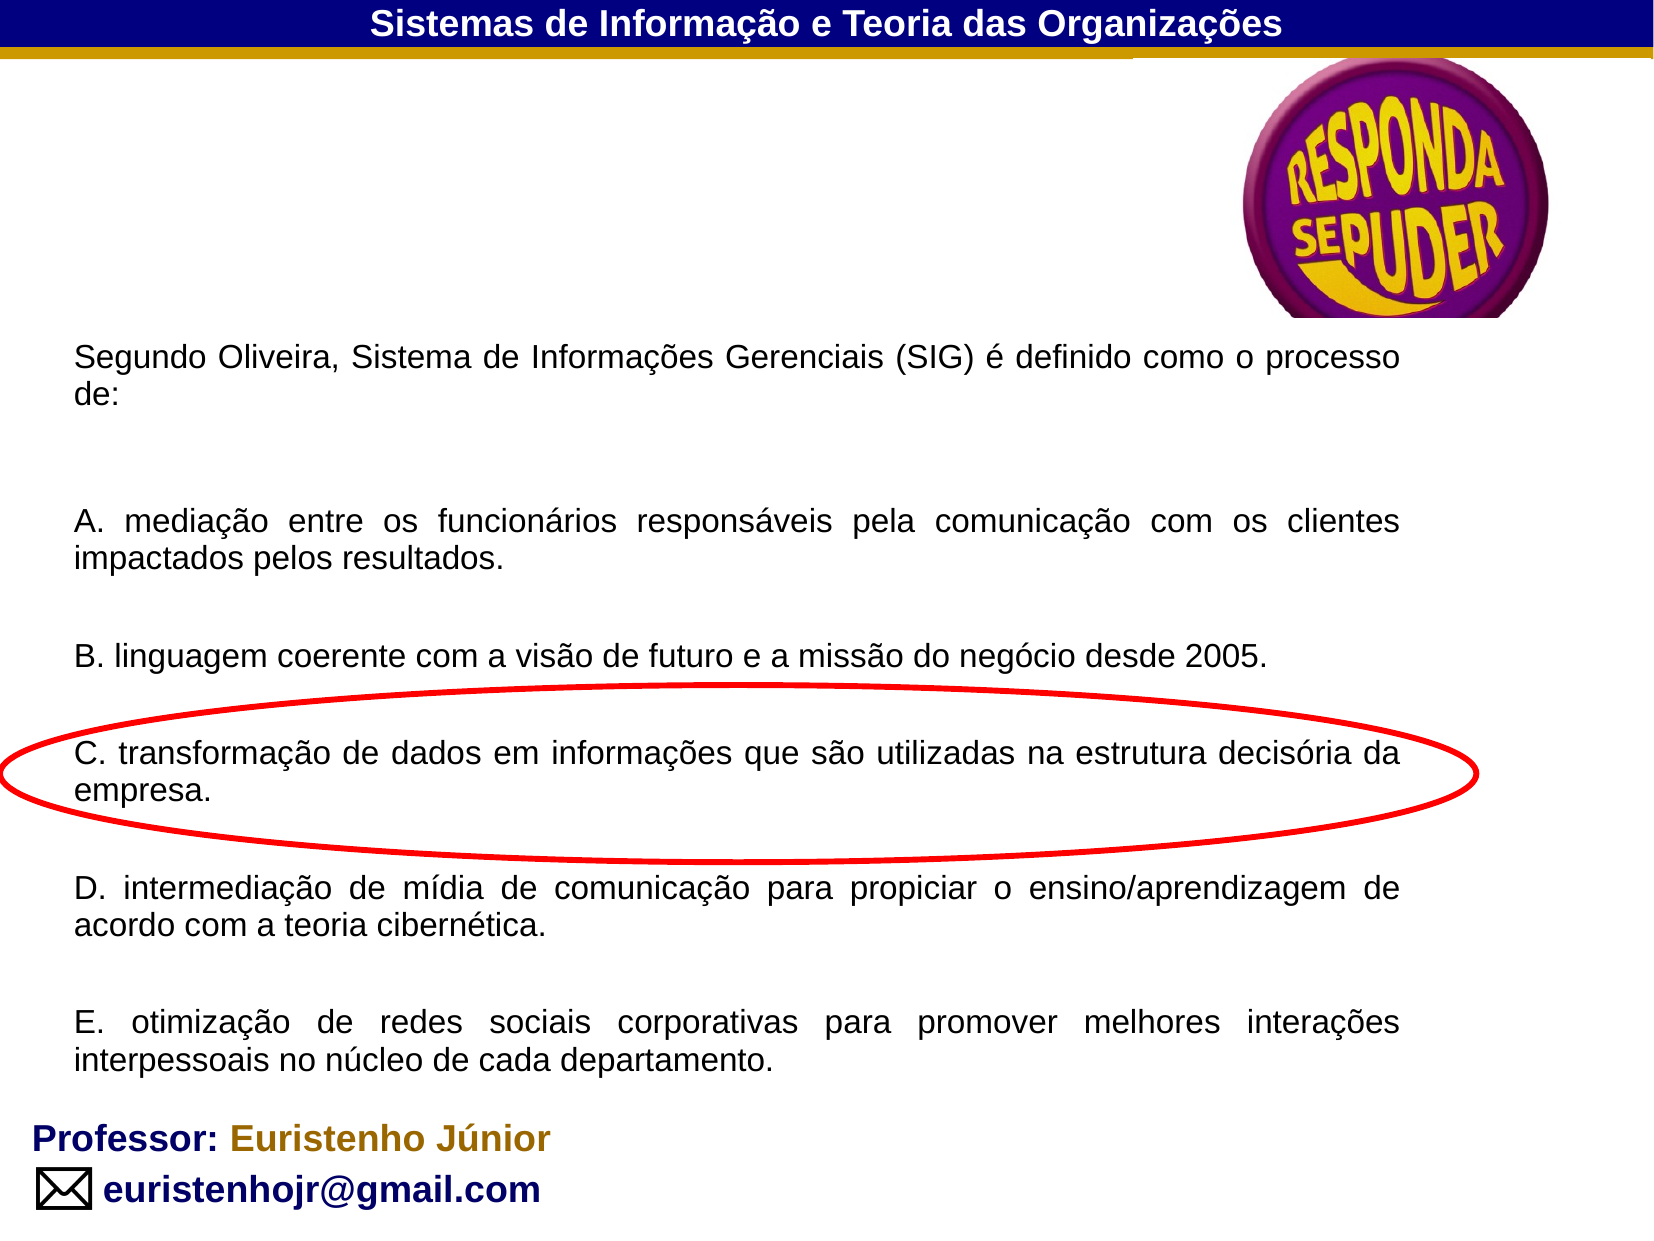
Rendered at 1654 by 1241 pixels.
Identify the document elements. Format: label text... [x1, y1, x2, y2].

text_box Segundo Oliveira, Sistema de Informações Gerenciais (SIG) é definido como o processo de: A. mediação entre os funcionários responsáveis pela comunicação com os clientes impactados pelos resultados. B. linguagem coerente com a visão de futuro e a missão do negócio desde 2005. C. transformação de dados em informações que são utilizadas na estrutura decisória da empresa. D. intermediação de mídia de comunicação para propiciar o ensino/aprendizagem de acordo com a teoria cibernética. E. otimização de redes sociais corporativas para promover melhores interações interpessoais no núcleo de cada departamento. [59, 688, 1418, 859]
text_box Sistemas de Informação e Teoria das Organizações [0, 0, 1654, 47]
text_box Segundo Oliveira, Sistema de Informações Gerenciais (SIG) é definido como o processo de: A. mediação entre os funcionários responsáveis pela comunicação com os clientes impactados pelos resultados. B. linguagem coerente com a visão de futuro e a missão do negócio desde 2005. C. transformação de dados em informações que são utilizadas na estrutura decisória da empresa. D. intermediação de mídia de comunicação para propiciar o ensino/aprendizagem de acordo com a teoria cibernética. E. otimização de redes sociais corporativas para promover melhores interações interpessoais no núcleo de cada departamento. [59, 812, 1418, 1241]
text_box Professor: Euristenho Júnior [17, 1110, 59, 1168]
text_box Segundo Oliveira, Sistema de Informações Gerenciais (SIG) é definido como o processo de: A. mediação entre os funcionários responsáveis pela comunicação com os clientes impactados pelos resultados. B. linguagem coerente com a visão de futuro e a missão do negócio desde 2005. C. transformação de dados em informações que são utilizadas na estrutura decisória da empresa. D. intermediação de mídia de comunicação para propiciar o ensino/aprendizagem de acordo com a teoria cibernética. E. otimização de redes sociais corporativas para promover melhores interações interpessoais no núcleo de cada departamento. [59, 330, 1418, 735]
picture [35, 1166, 59, 1211]
picture [1133, 58, 1651, 318]
text_box [0, 47, 1654, 60]
